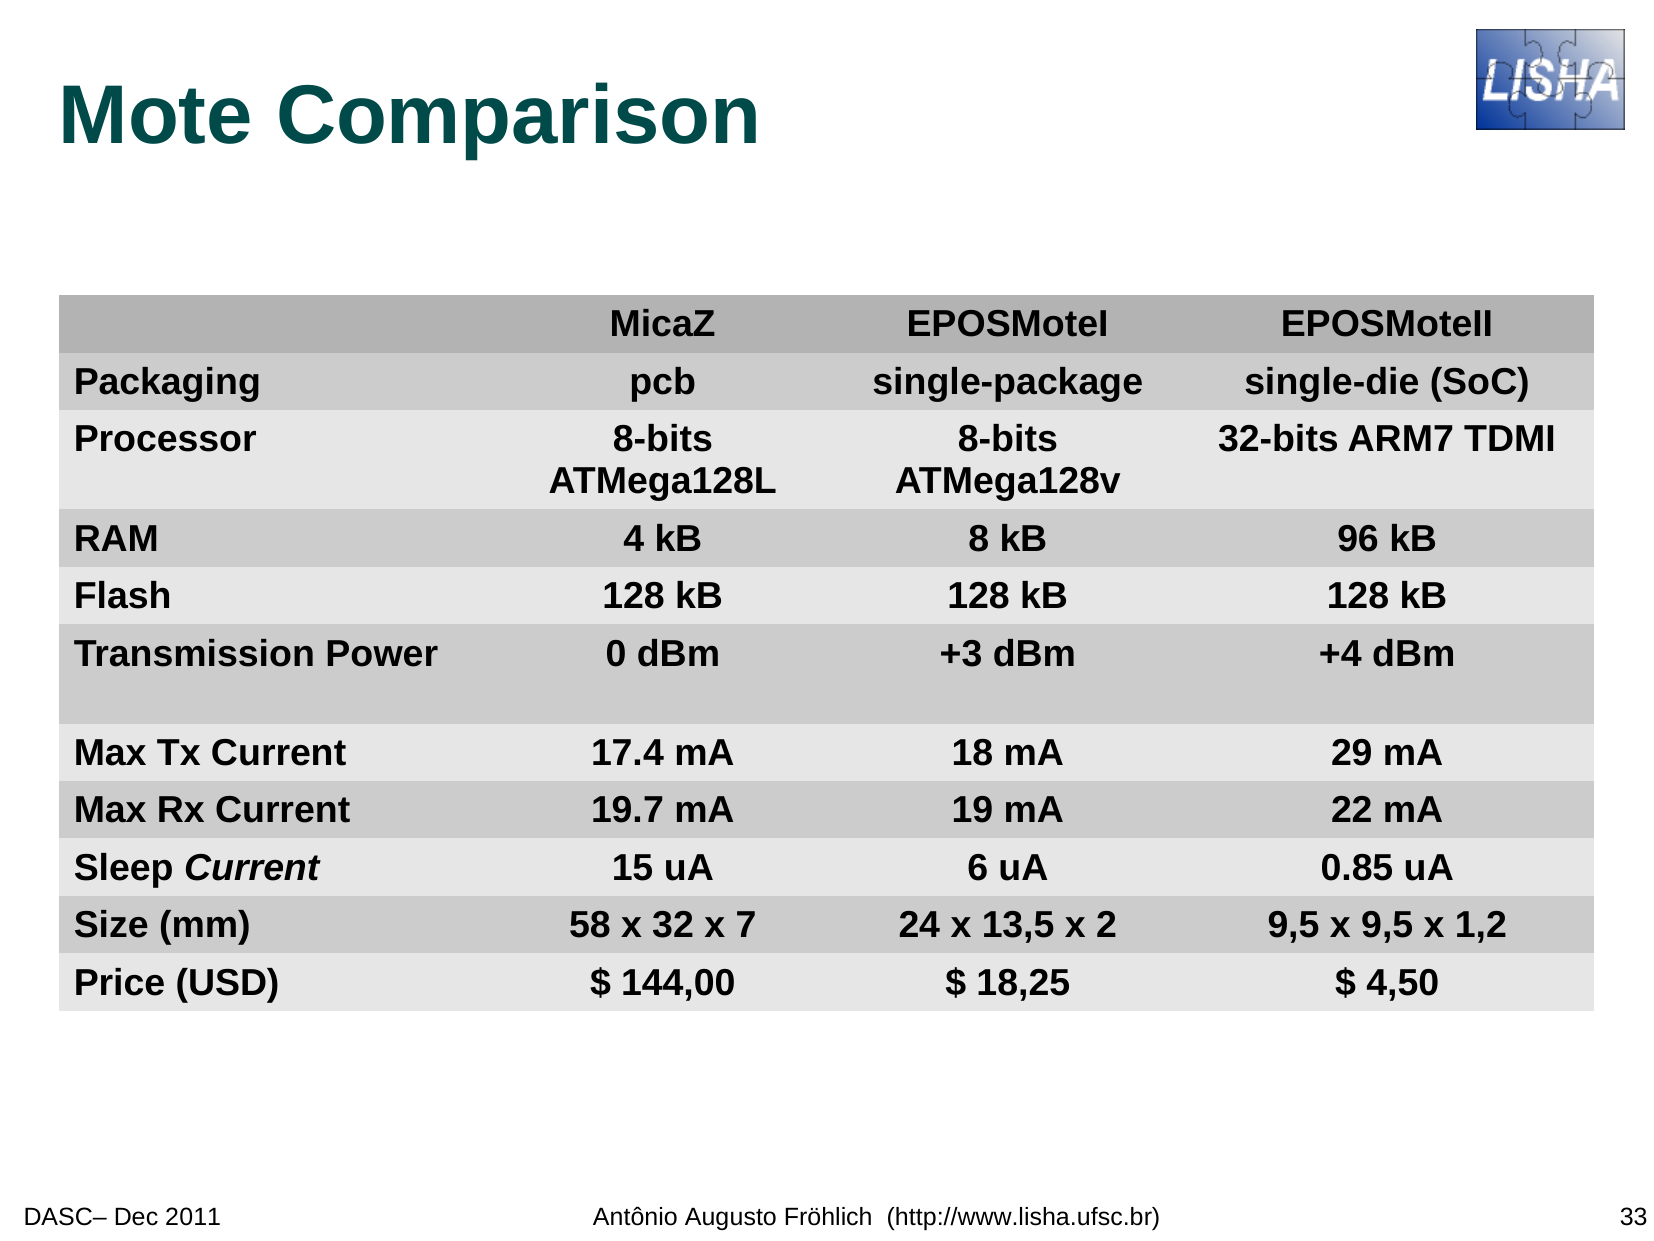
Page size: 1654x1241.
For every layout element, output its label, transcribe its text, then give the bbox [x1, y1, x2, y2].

picture [1476, 29, 1625, 130]
table_cell 29 mA [1180, 724, 1594, 781]
table_cell +3 dBm [836, 624, 1180, 724]
table_cell 22 mA [1180, 781, 1594, 838]
table_cell 8-bits ATMega128L [490, 410, 836, 509]
table_cell $ 18,25 [836, 953, 1180, 1011]
table_cell Max Tx Current [59, 724, 490, 781]
table_cell Packaging [59, 353, 490, 410]
table_header MicaZ [490, 295, 836, 353]
table_cell 9,5 x 9,5 x 1,2 [1180, 896, 1594, 953]
table_cell Sleep Current [59, 838, 490, 896]
table_header EPOSMoteI [836, 295, 1180, 353]
table_cell +4 dBm [1180, 624, 1594, 724]
table_cell 58 x 32 x 7 [490, 896, 836, 953]
table_cell $ 144,00 [490, 953, 836, 1011]
table_cell 96 kB [1180, 509, 1594, 567]
table_cell 19.7 mA [490, 781, 836, 838]
table_cell 8 kB [836, 509, 1180, 567]
table_cell single-die (SoC) [1180, 353, 1594, 410]
table_header [59, 295, 490, 353]
table_cell 128 kB [490, 567, 836, 624]
table_cell Price (USD) [59, 953, 490, 1011]
table_cell 24 x 13,5 x 2 [836, 896, 1180, 953]
table_cell 6 uA [836, 838, 1180, 896]
table_cell 32-bits ARM7 TDMI [1180, 410, 1594, 509]
table_cell Flash [59, 567, 490, 624]
table_cell Processor [59, 410, 490, 509]
table_header EPOSMoteII [1180, 295, 1594, 353]
table_cell 0 dBm [490, 624, 836, 724]
table_cell 17.4 mA [490, 724, 836, 781]
title Mote Comparison [58, 11, 1463, 219]
table_cell Size (mm) [59, 896, 490, 953]
table_cell 0.85 uA [1180, 838, 1594, 896]
table_cell 8-bits ATMega128v [836, 410, 1180, 509]
table_cell RAM [59, 509, 490, 567]
table_cell single-package [836, 353, 1180, 410]
table_cell $ 4,50 [1180, 953, 1594, 1011]
table_cell 128 kB [836, 567, 1180, 624]
table_cell Max Rx Current [59, 781, 490, 838]
table_cell Transmission Power [59, 624, 490, 724]
table_cell pcb [490, 353, 836, 410]
table_cell 18 mA [836, 724, 1180, 781]
table_cell 15 uA [490, 838, 836, 896]
table_cell 4 kB [490, 509, 836, 567]
table_cell 19 mA [836, 781, 1180, 838]
table_cell 128 kB [1180, 567, 1594, 624]
